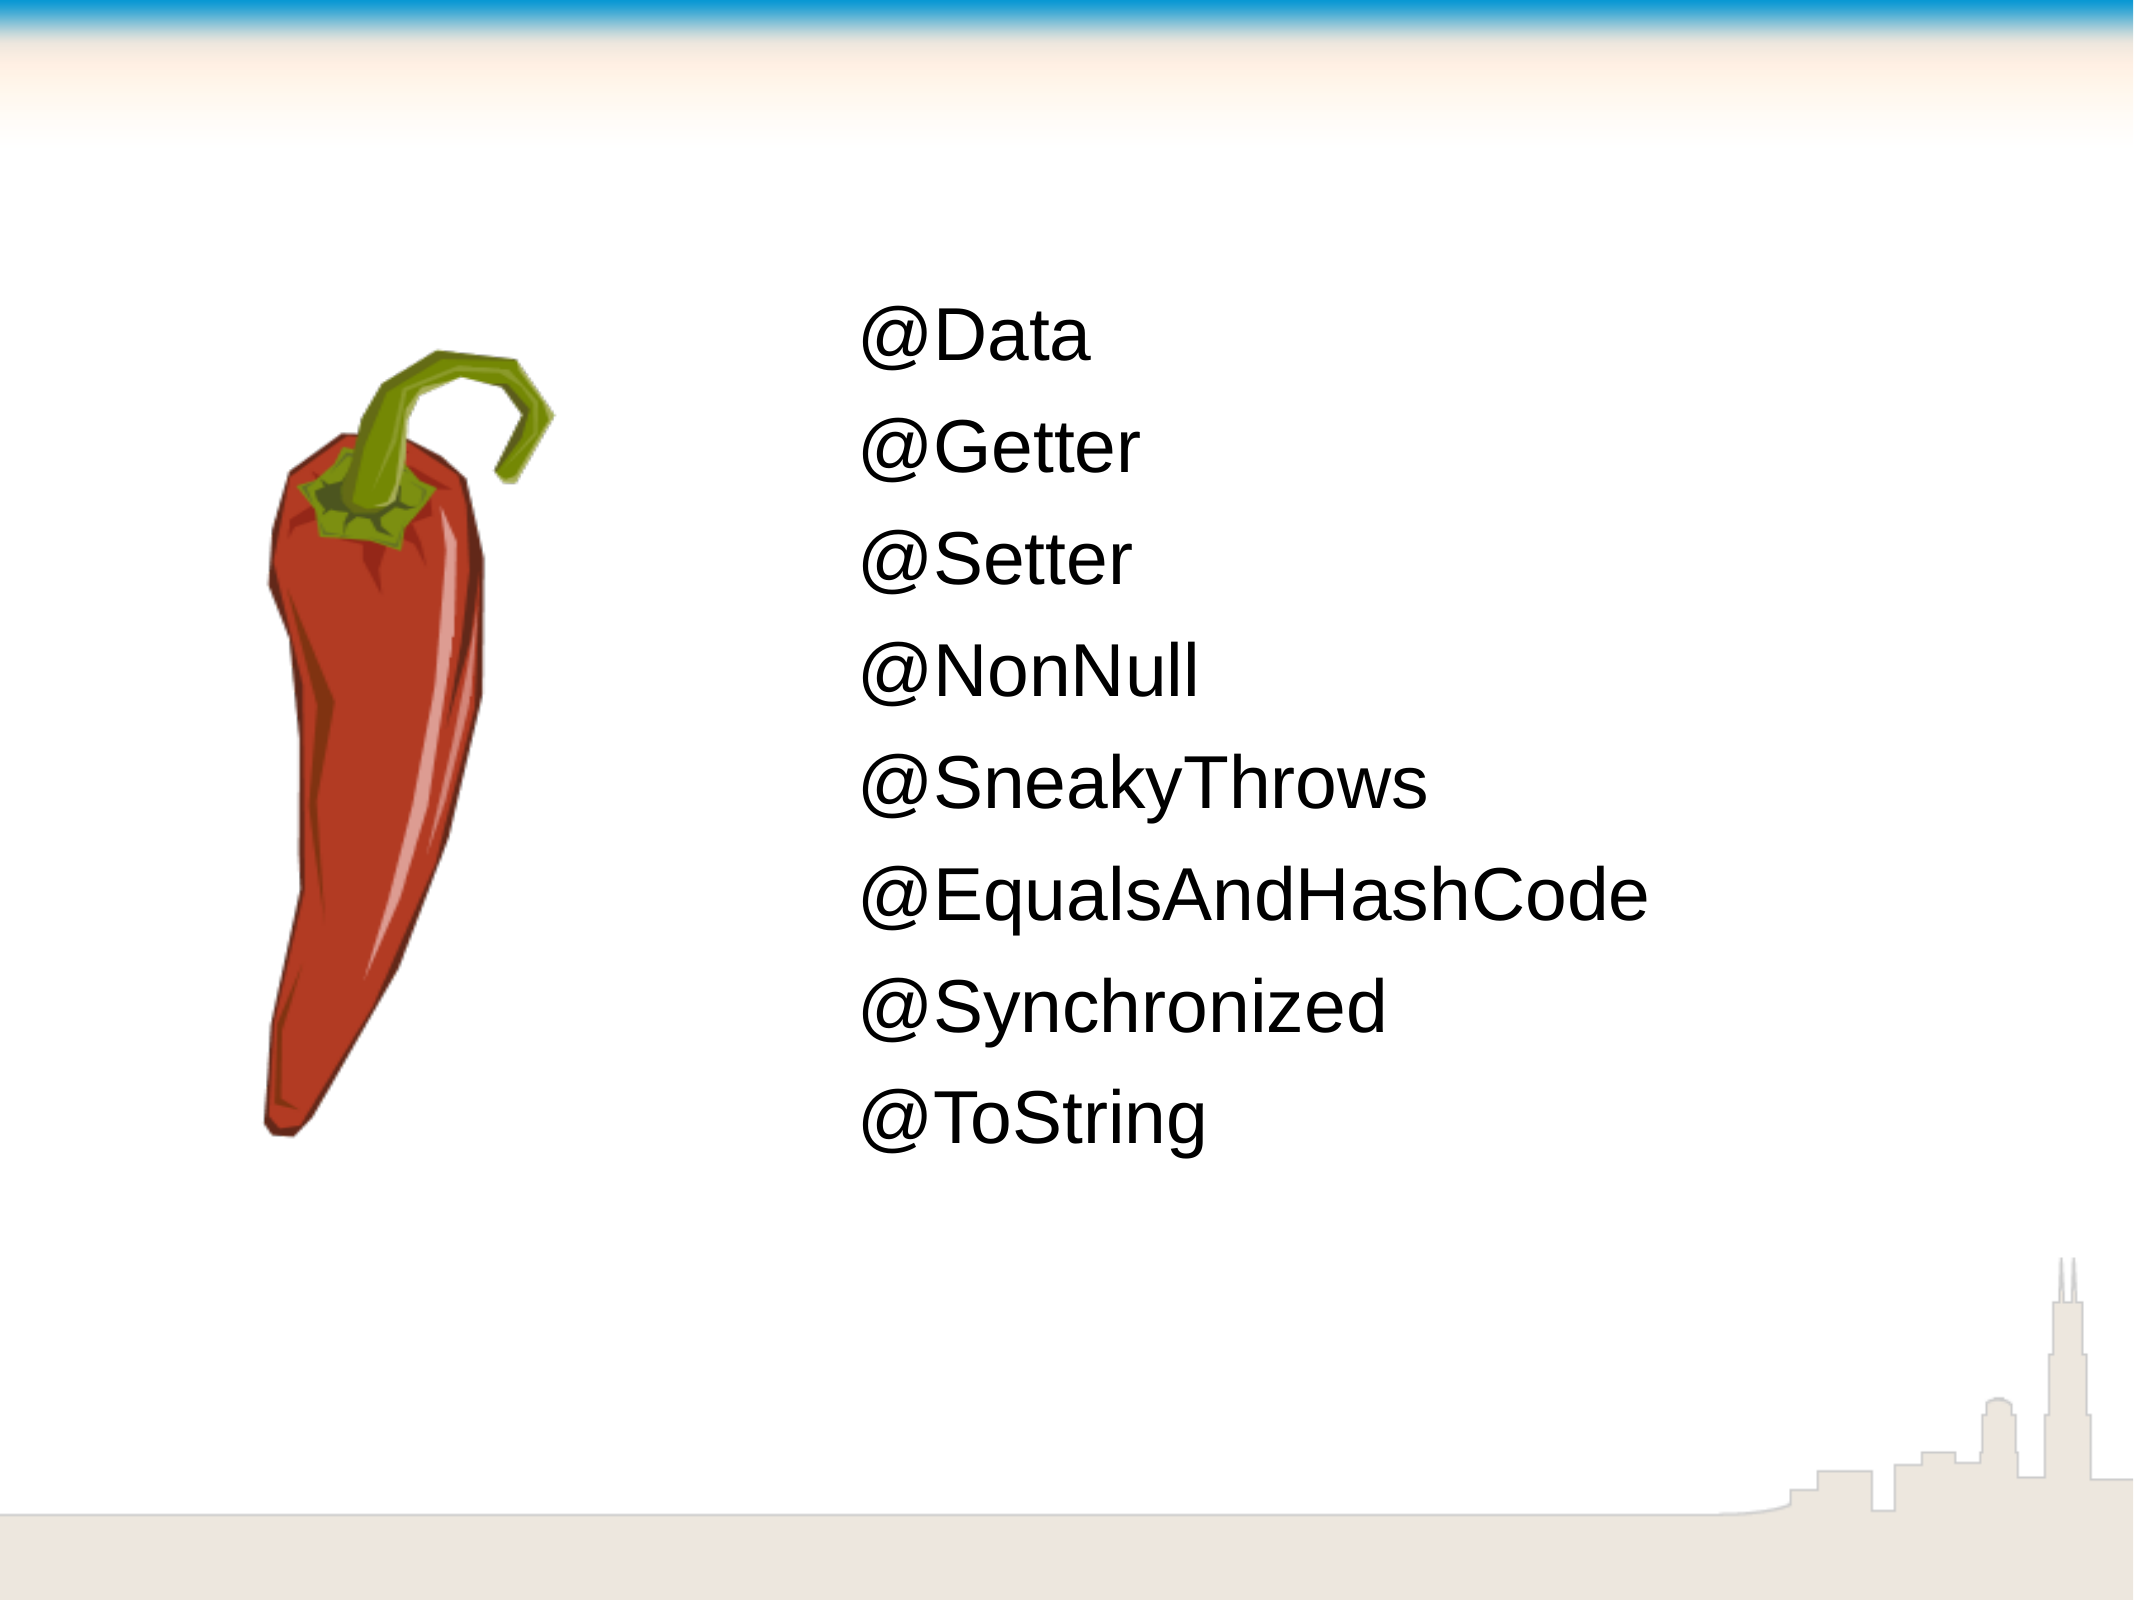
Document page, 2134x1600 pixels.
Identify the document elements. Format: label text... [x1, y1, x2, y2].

list @Data @Getter @Setter @NonNull @SneakyThrows @EqualsAndHashCode @Synchronized @ToString [787, 293, 1792, 1328]
picture [0, 4, 2134, 1600]
